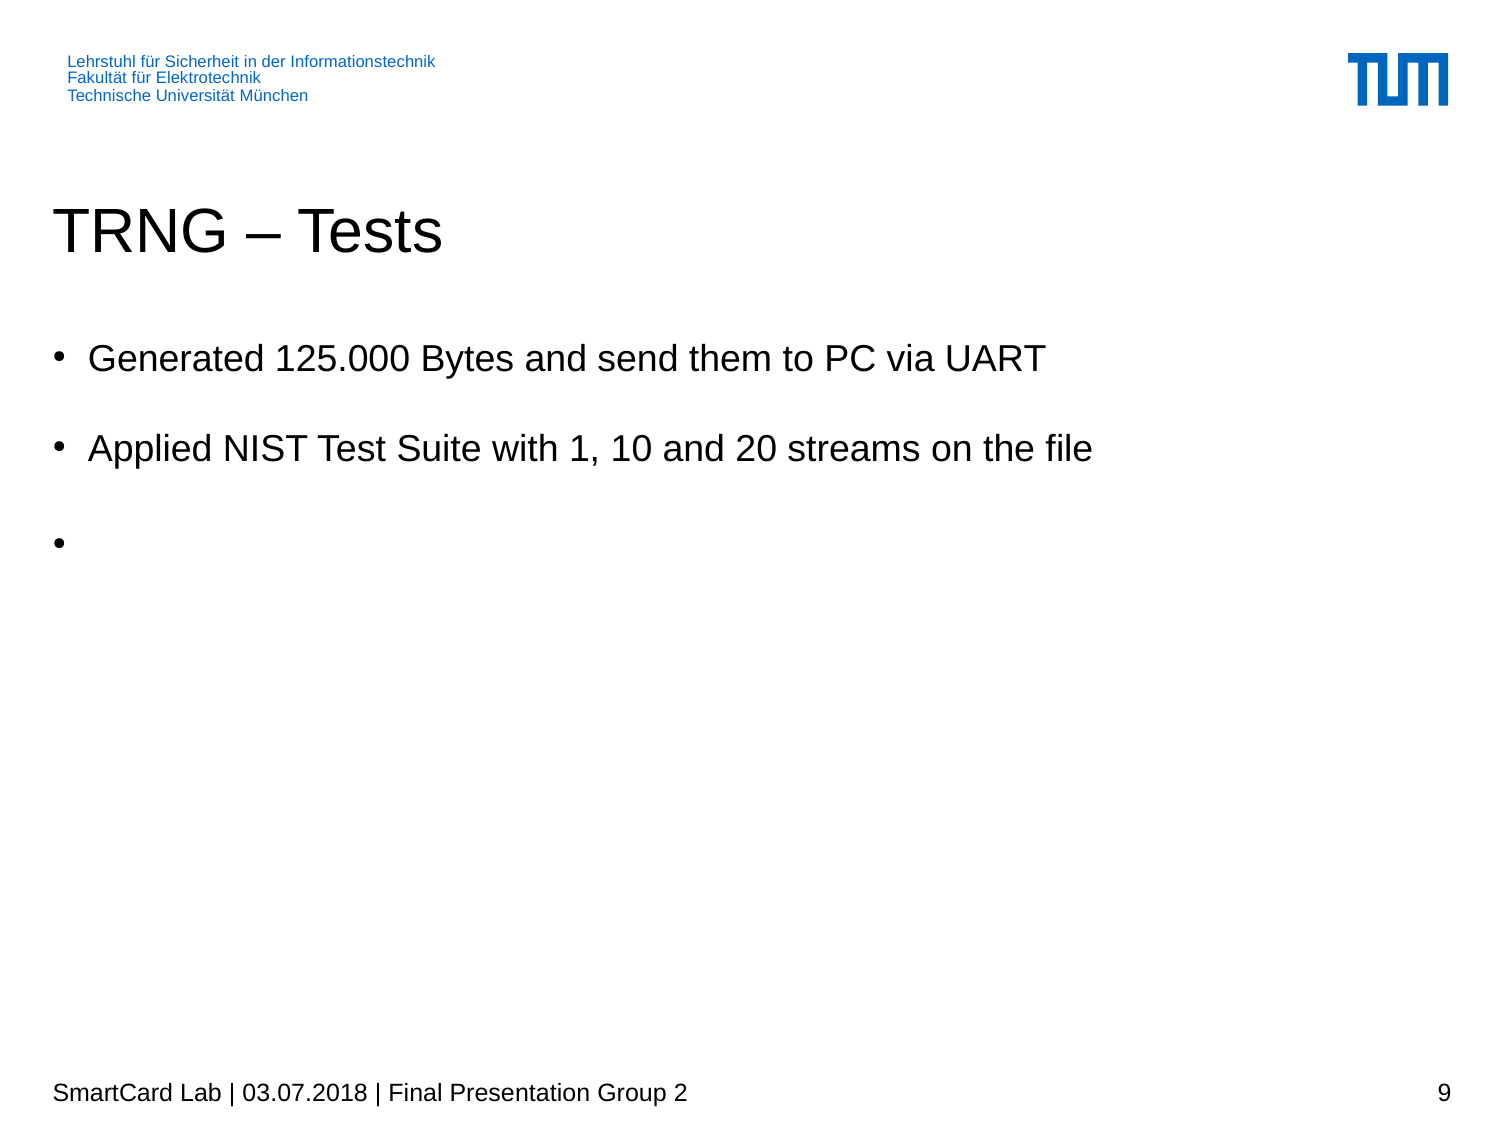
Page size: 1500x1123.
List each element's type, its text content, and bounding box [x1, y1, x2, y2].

title TRNG – Tests [52, 195, 1453, 266]
list Generated 125.000 Bytes and send them to PC via UART Applied NIST Test Suite with 1, 10 and 20 streams on the file [52, 330, 1453, 560]
